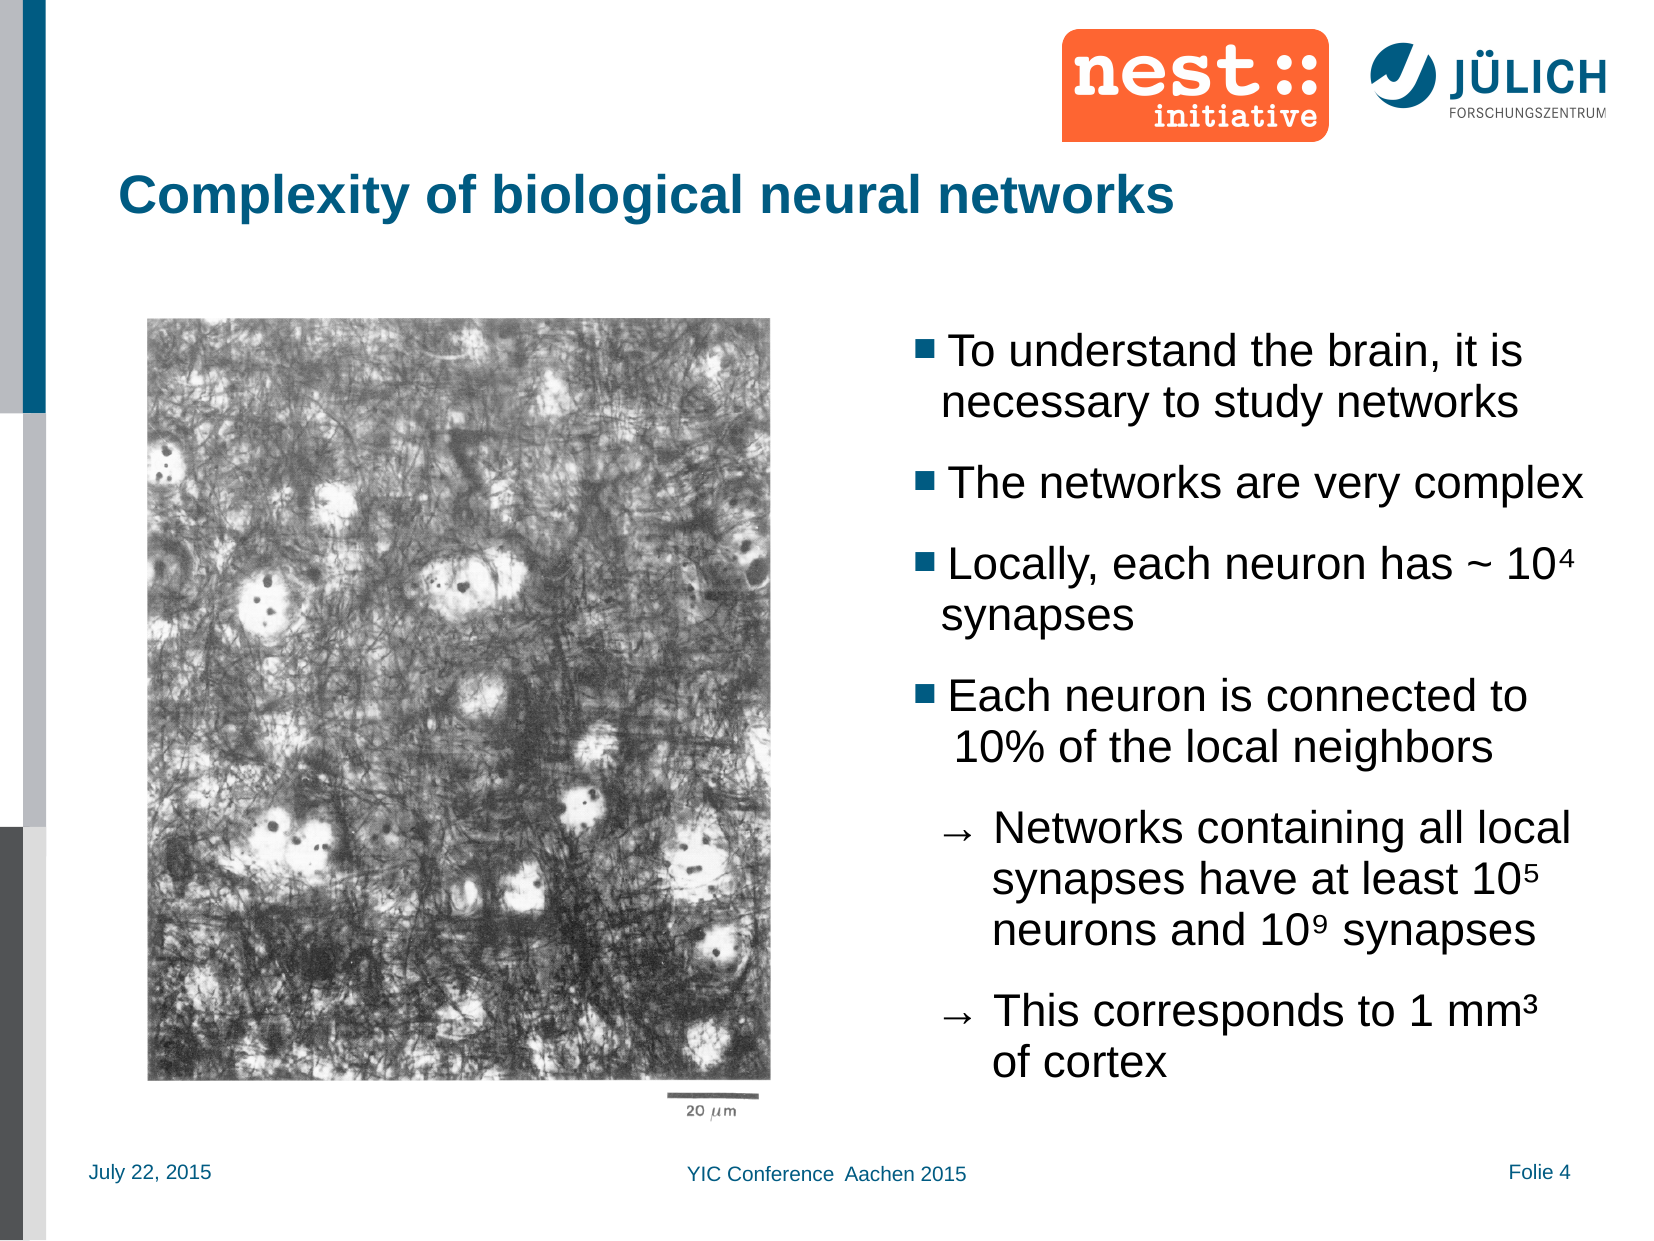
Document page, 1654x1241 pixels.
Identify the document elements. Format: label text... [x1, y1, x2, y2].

text_box YIC Conference Aachen 2015 [398, 1155, 1255, 1194]
list To understand the brain, it is necessary to study networks The networks are very complex Locally, each neuron has ~ 10⁴ synapses Each neuron is connected to 10% of the local neighbors → Networks containing all local synapses have at least 10⁵ neurons and 10⁹ synapses → This corresponds to 1 mm³ of cortex [915, 324, 1607, 1109]
picture [147, 318, 771, 1123]
text_box [324, 1151, 1388, 1223]
picture [1369, 41, 1606, 106]
title Complexity of biological neural networks [118, 106, 1607, 284]
picture [1062, 29, 1329, 142]
